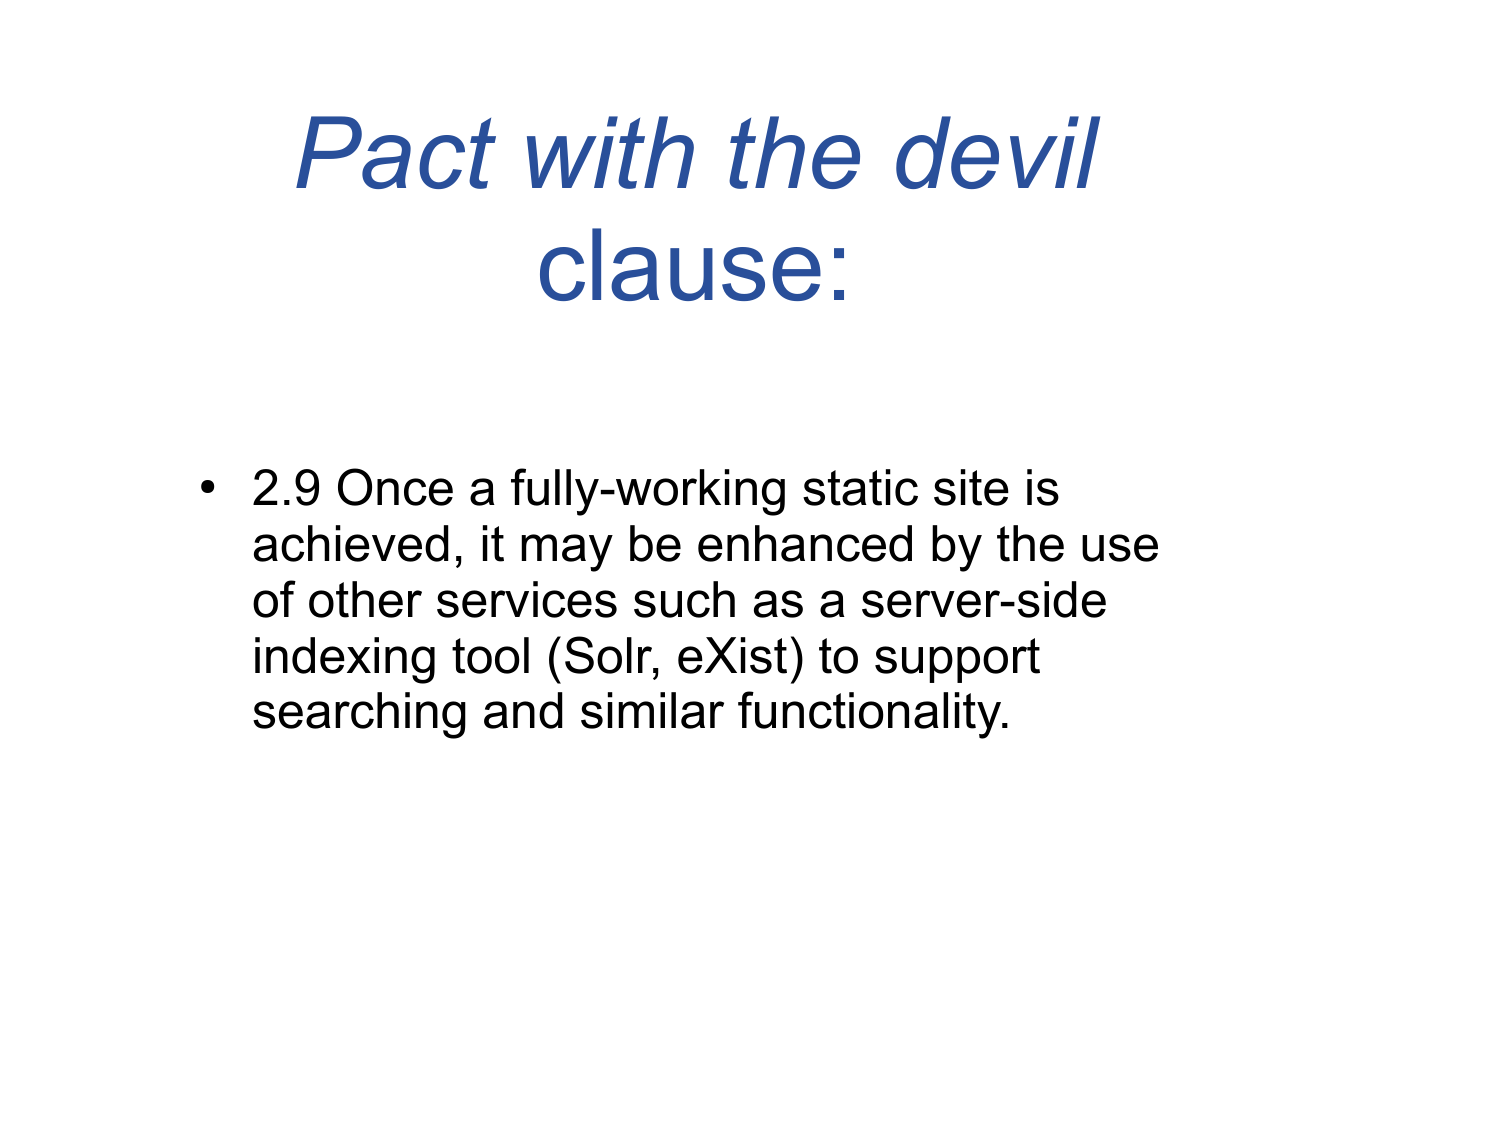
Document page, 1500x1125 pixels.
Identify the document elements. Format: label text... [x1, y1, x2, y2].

title Pact with the devil clause: [181, 97, 1209, 322]
list 2.9 Once a fully-working static site is achieved, it may be enhanced by the use of other services such as a server-side indexing tool (Solr, eXist) to support searching and similar functionality. [181, 460, 1209, 1015]
